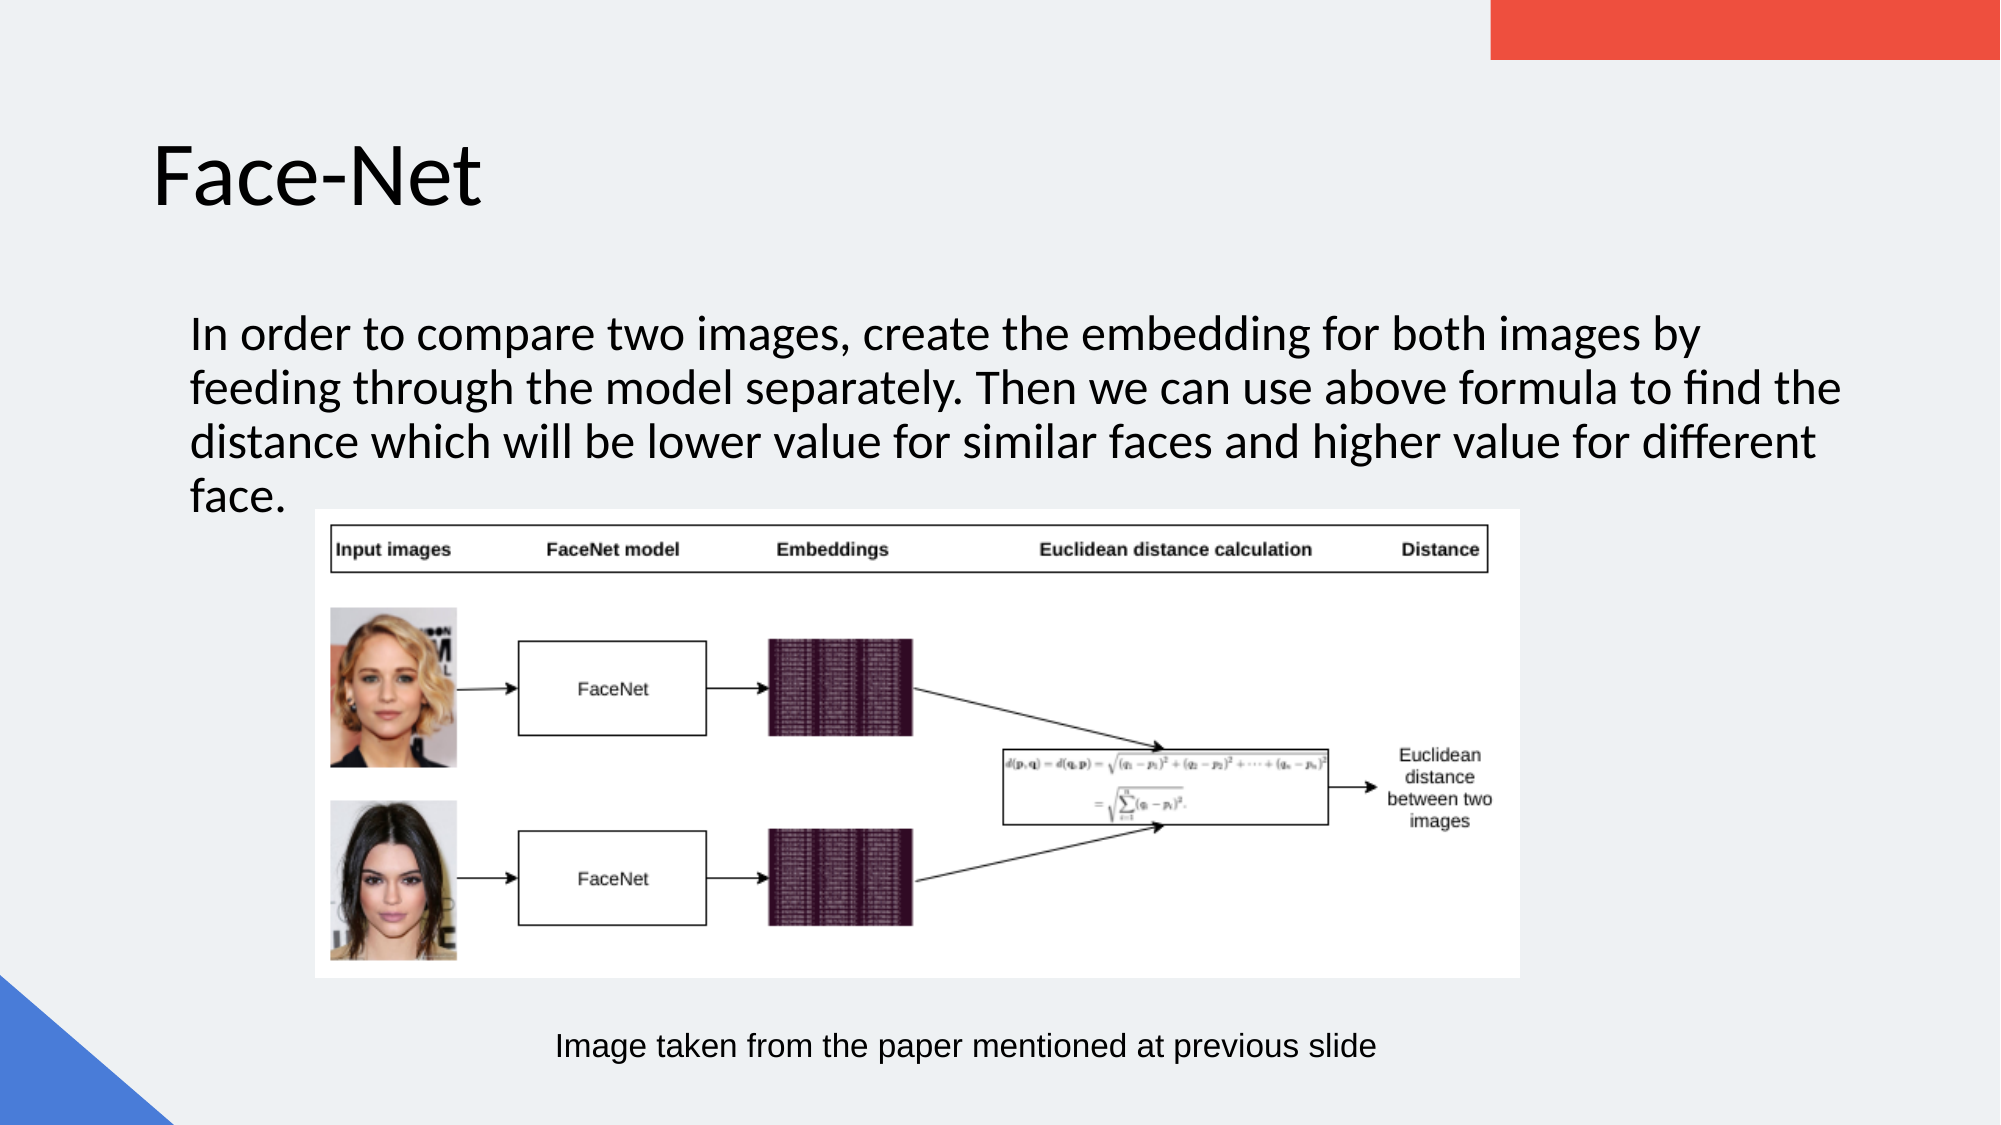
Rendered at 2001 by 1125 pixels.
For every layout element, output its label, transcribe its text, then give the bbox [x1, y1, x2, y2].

text_box Image taken from the paper mentioned at previous slide [540, 1020, 1411, 1077]
title Face-Net [137, 59, 1863, 278]
text_box [1490, 0, 2000, 60]
picture [315, 509, 1520, 978]
list In order to compare two images, create the embedding for both images by feeding through the model separately. Then we can use above formula to find the distance which will be lower value for similar faces and higher value for different face. [137, 299, 1863, 1014]
text_box [0, 974, 174, 1125]
